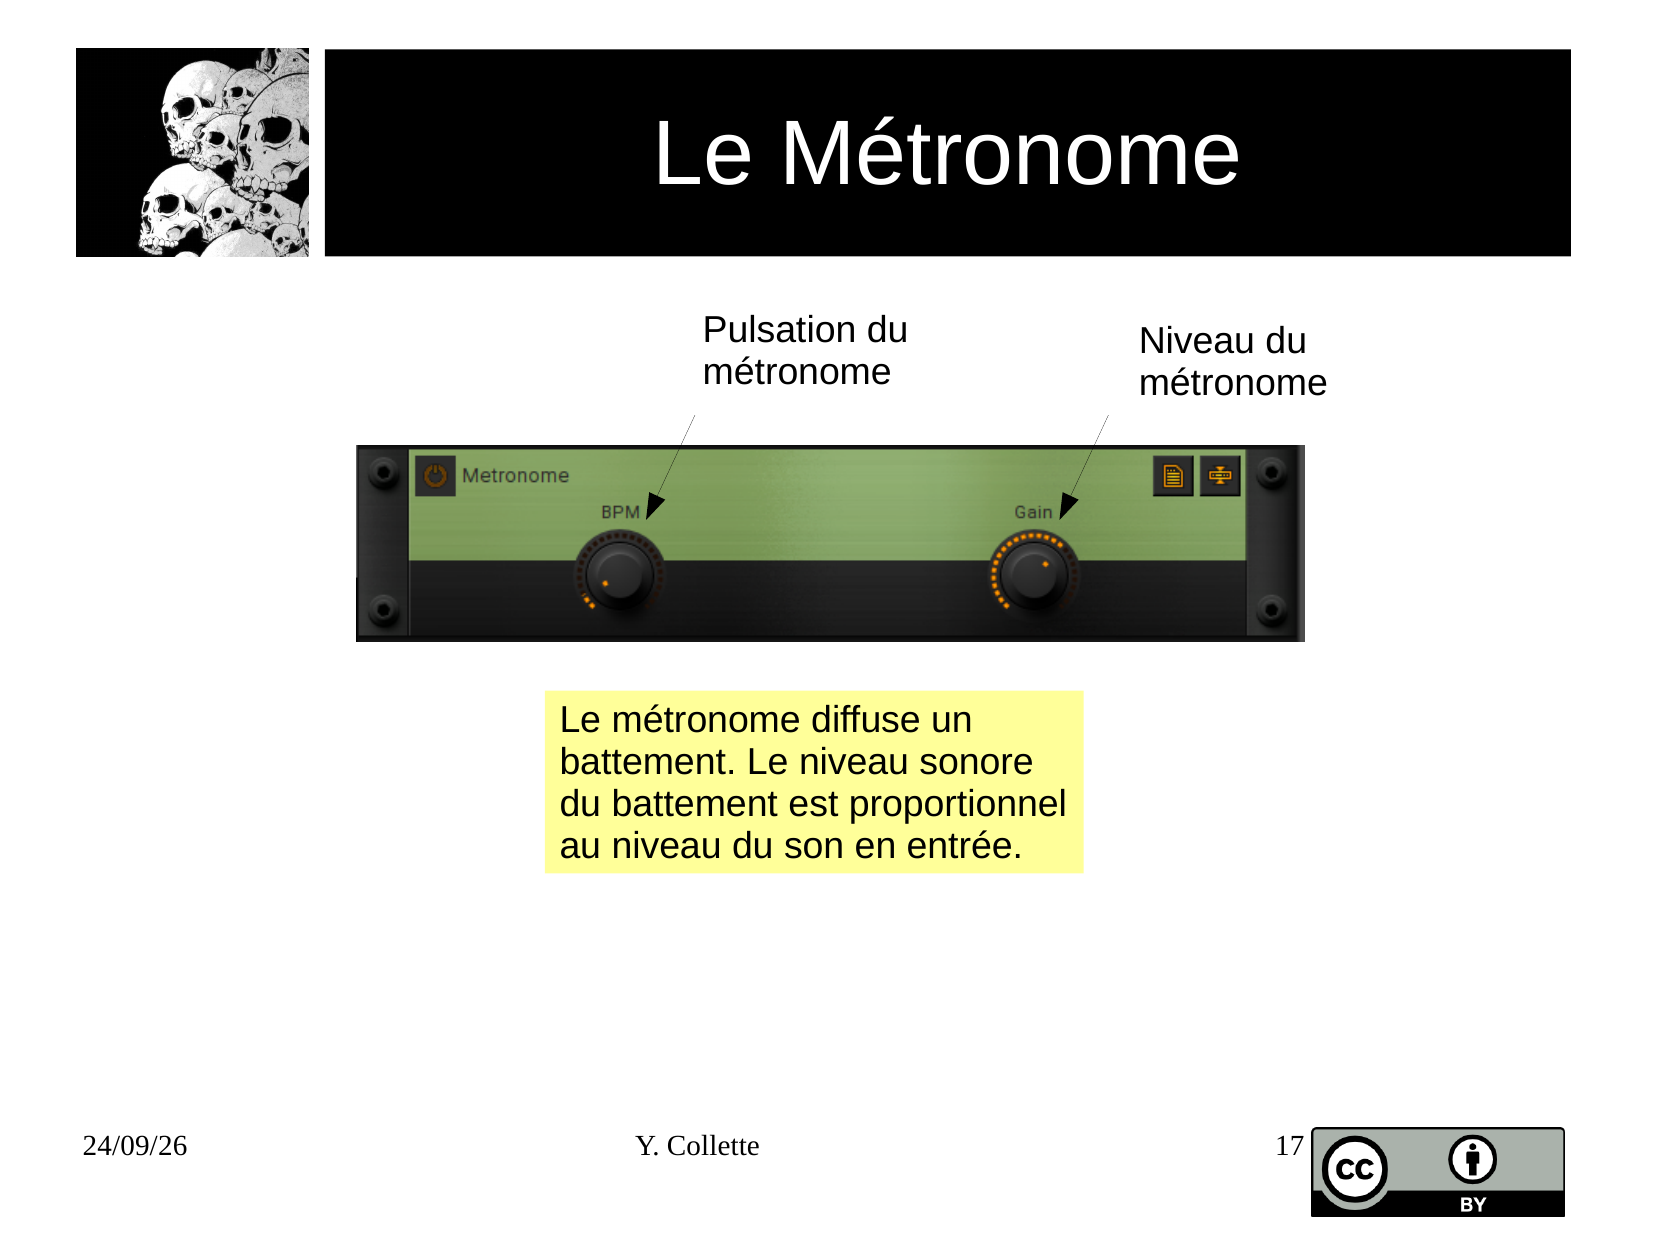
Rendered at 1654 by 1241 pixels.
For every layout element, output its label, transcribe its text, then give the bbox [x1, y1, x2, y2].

picture [1311, 1127, 1565, 1217]
title Le Métronome [324, 49, 1571, 257]
text_box Pulsation du métronome [687, 300, 931, 400]
text_box Le métronome diffuse un battement. Le niveau sonore du battement est proportionnel au niveau du son en entrée. [544, 690, 1084, 874]
picture [76, 48, 309, 257]
text_box Niveau du métronome [1124, 312, 1351, 412]
picture [356, 445, 1305, 642]
